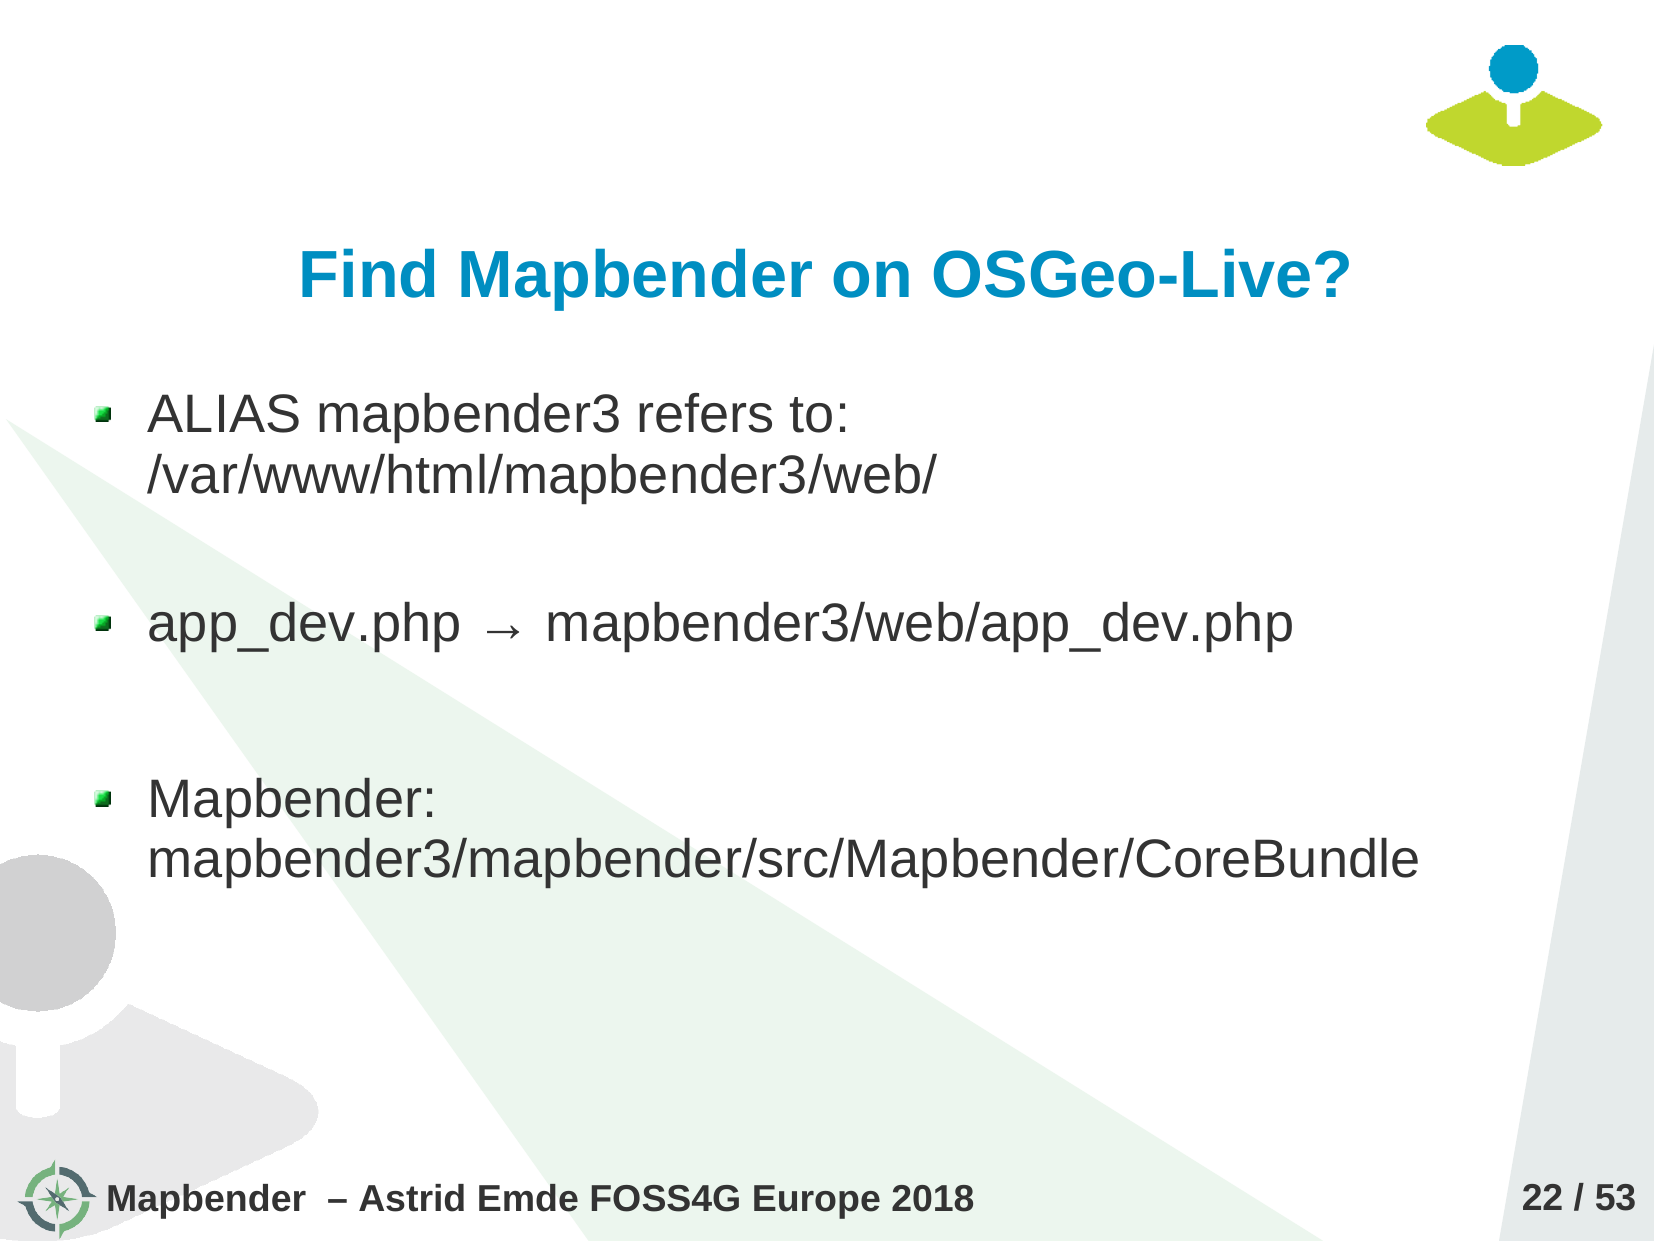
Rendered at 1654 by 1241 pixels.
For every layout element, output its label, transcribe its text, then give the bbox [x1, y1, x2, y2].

picture [1426, 45, 1604, 166]
list ALIAS mapbender3 refers to: /var/www/html/mapbender3/web/ app_dev.php → mapbender3/web/app_dev.php Mapbender: mapbender3/mapbender/src/Mapbender/CoreBundle [76, 383, 1565, 1188]
picture [16, 1158, 98, 1240]
title Find Mapbender on OSGeo-Live? [82, 200, 1571, 349]
